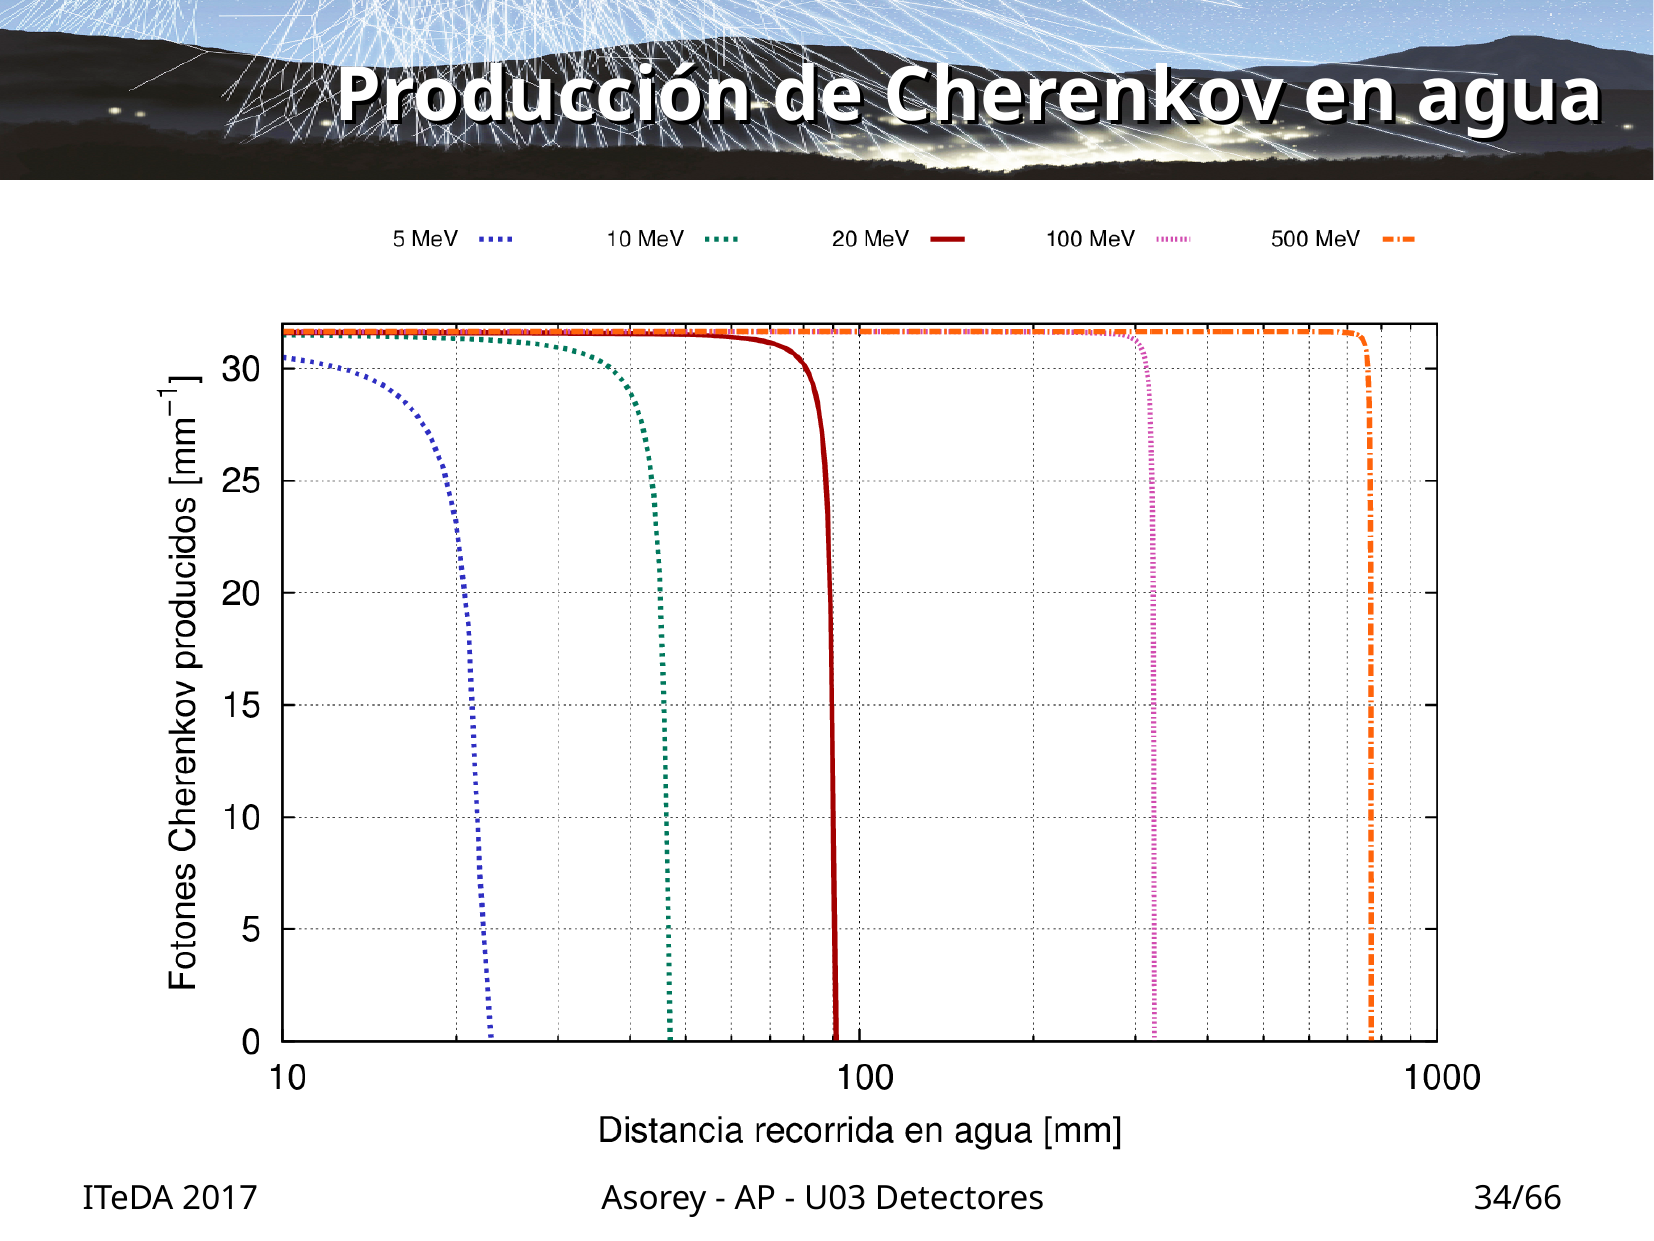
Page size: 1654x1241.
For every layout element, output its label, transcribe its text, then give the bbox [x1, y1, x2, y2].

picture [0, 0, 1654, 180]
title Producción de Cherenkov en agua [45, 15, 1606, 166]
picture [150, 209, 1501, 1156]
